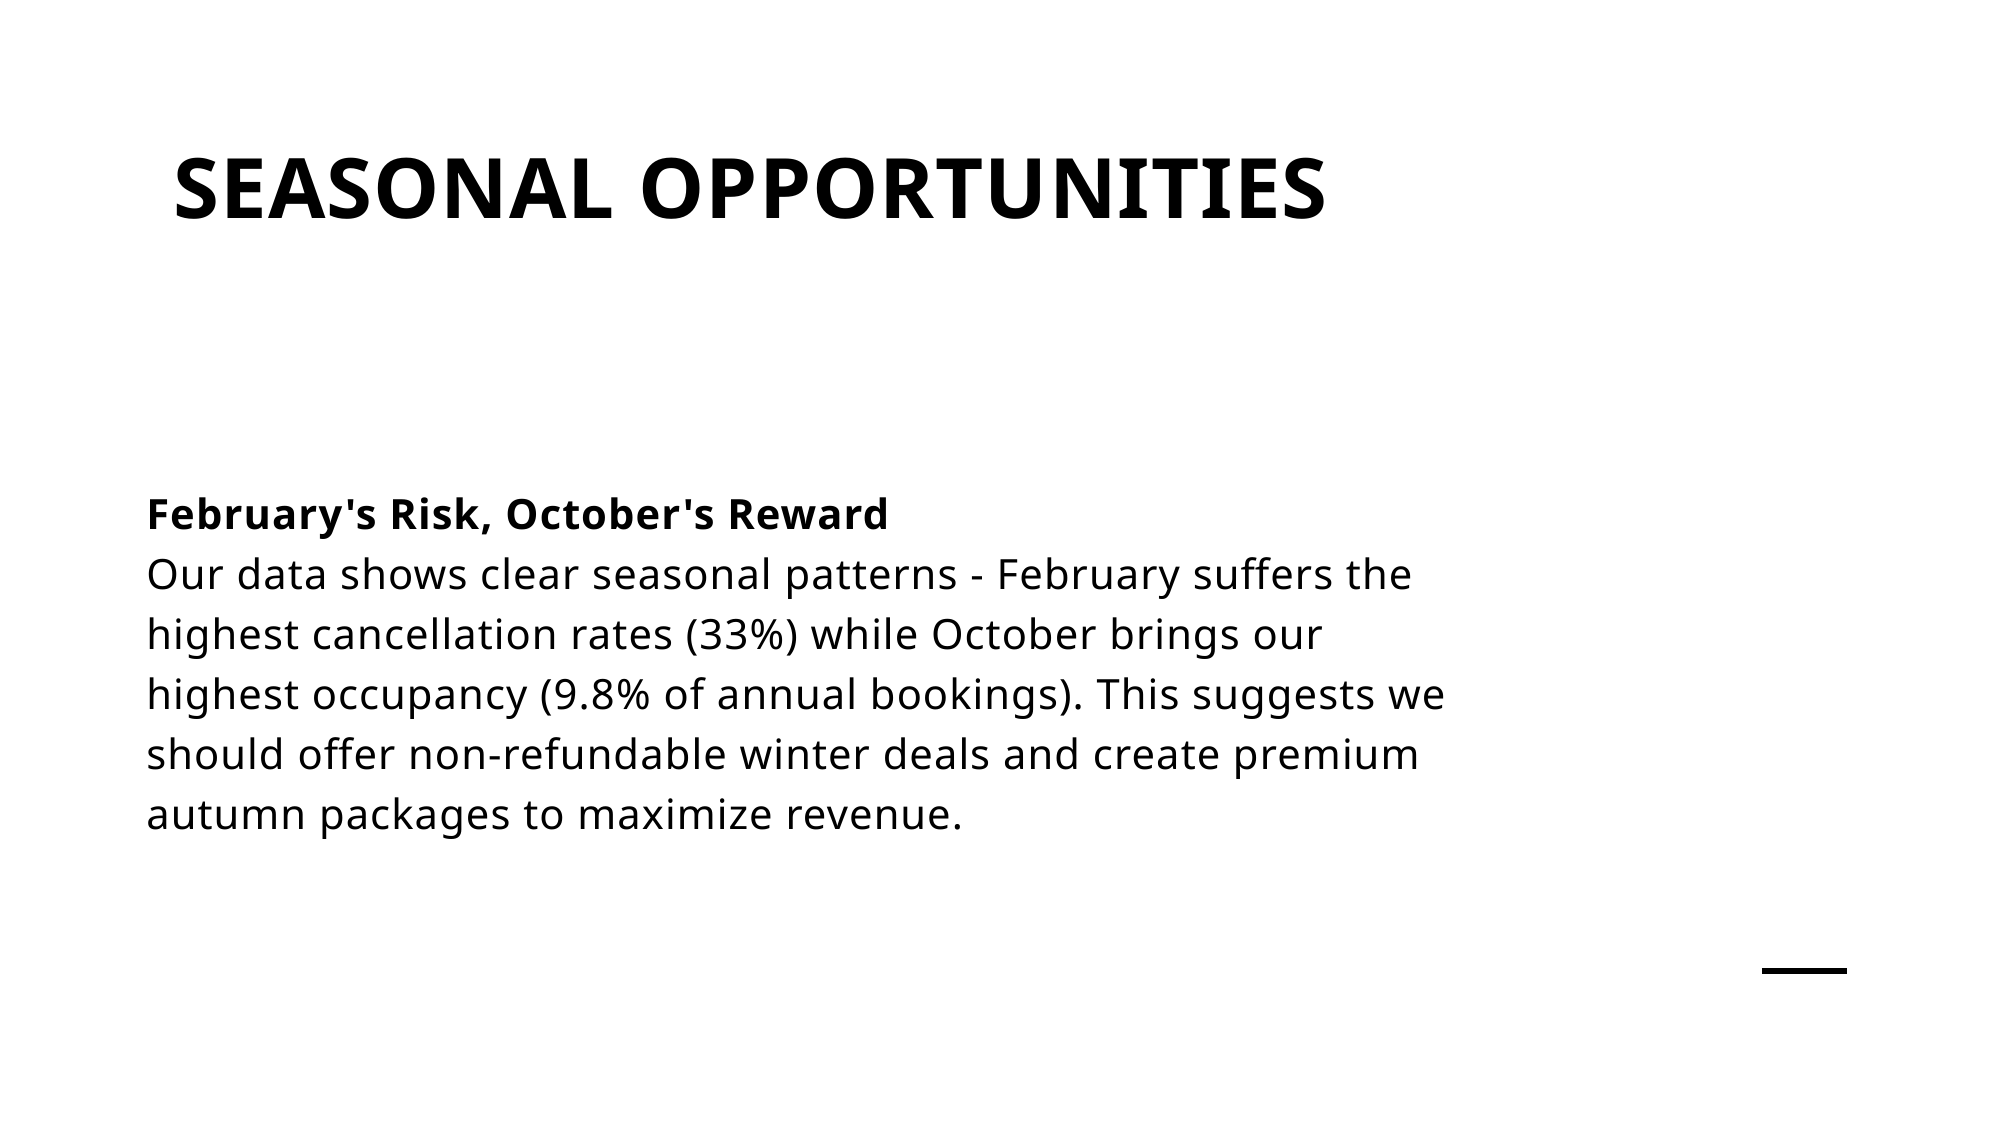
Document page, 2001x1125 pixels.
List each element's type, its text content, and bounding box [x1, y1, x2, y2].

title February's Risk, October's Reward Our data shows clear seasonal patterns - February suffers the highest cancellation rates (33%) while October brings our highest occupancy (9.8% of annual bookings). This suggests we should offer non-refundable winter deals and create premium autumn packages to maximize revenue. [131, 320, 1482, 996]
list Seasonal Opportunities [131, 127, 1482, 255]
